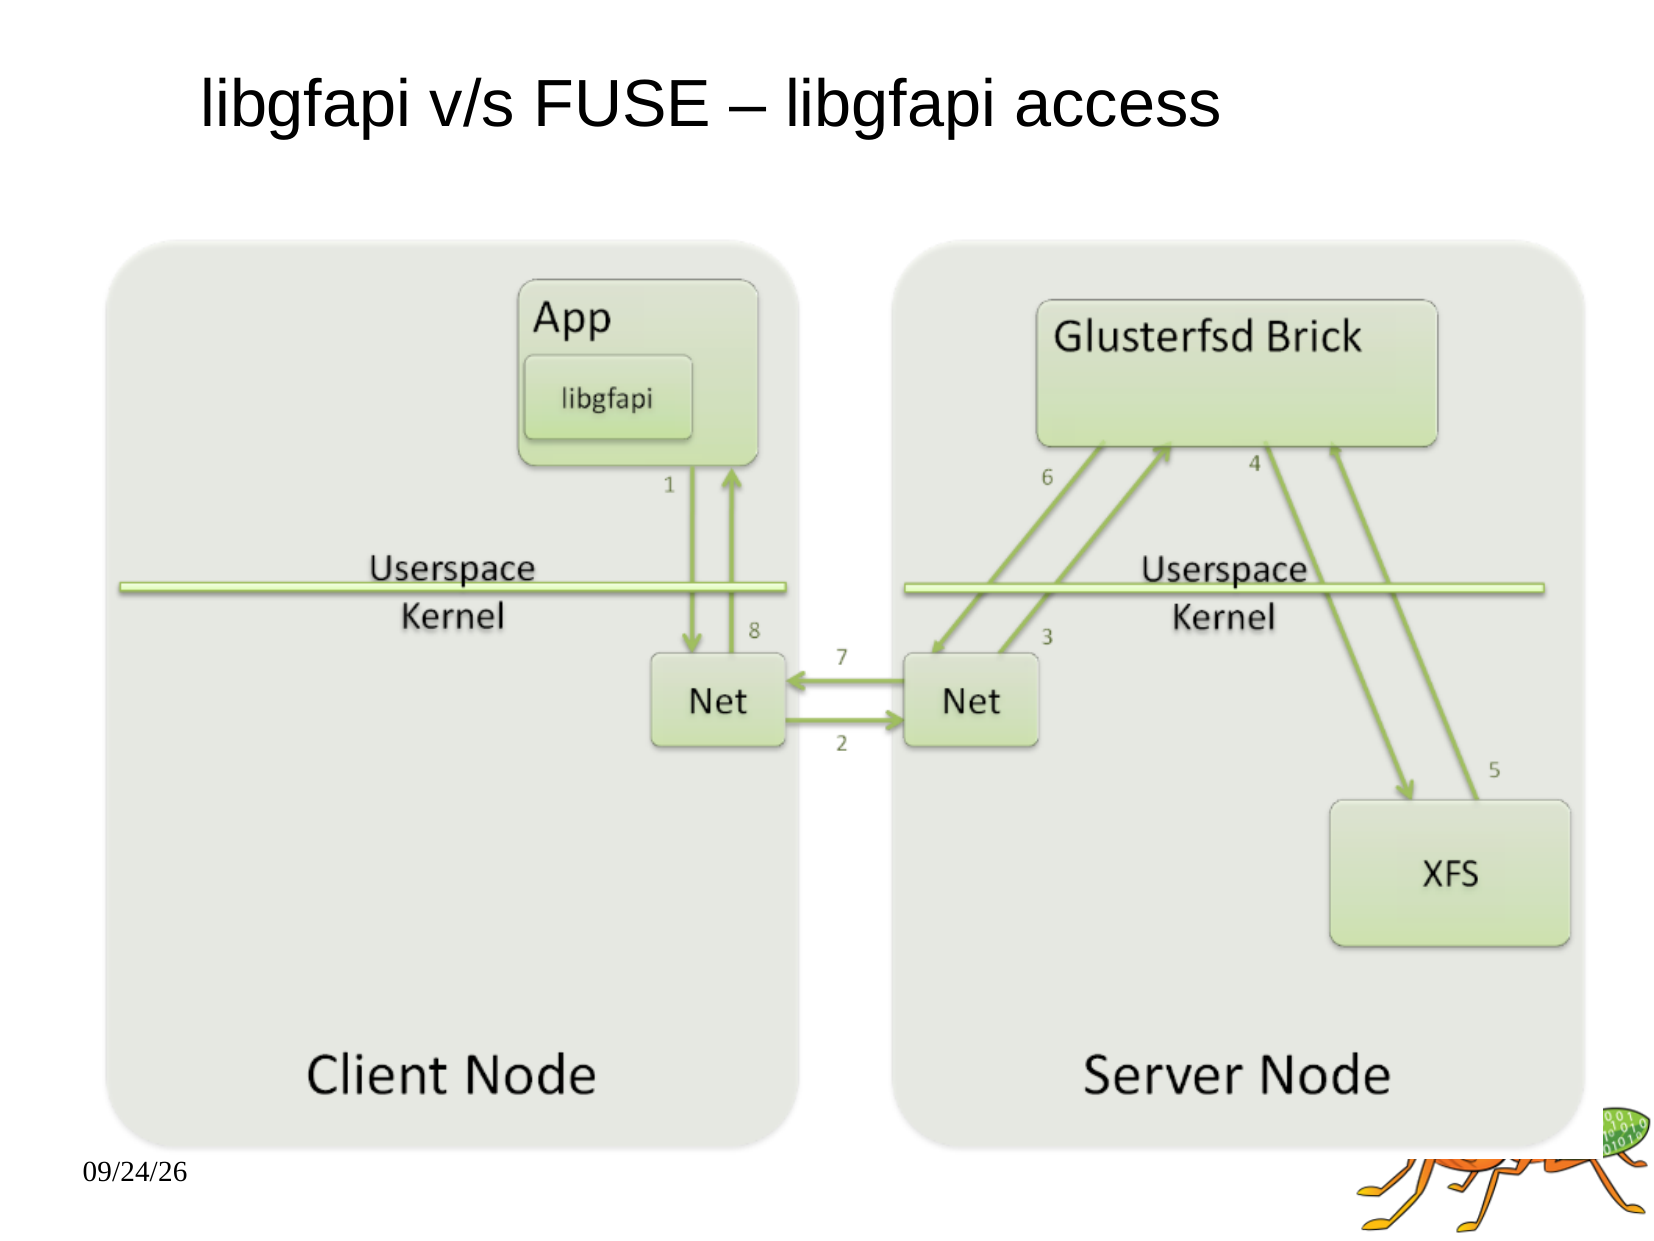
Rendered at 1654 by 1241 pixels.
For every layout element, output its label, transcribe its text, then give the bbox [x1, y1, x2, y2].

text_box libgfapi v/s FUSE – libgfapi access [76, 59, 1347, 149]
picture [87, 232, 1654, 1235]
